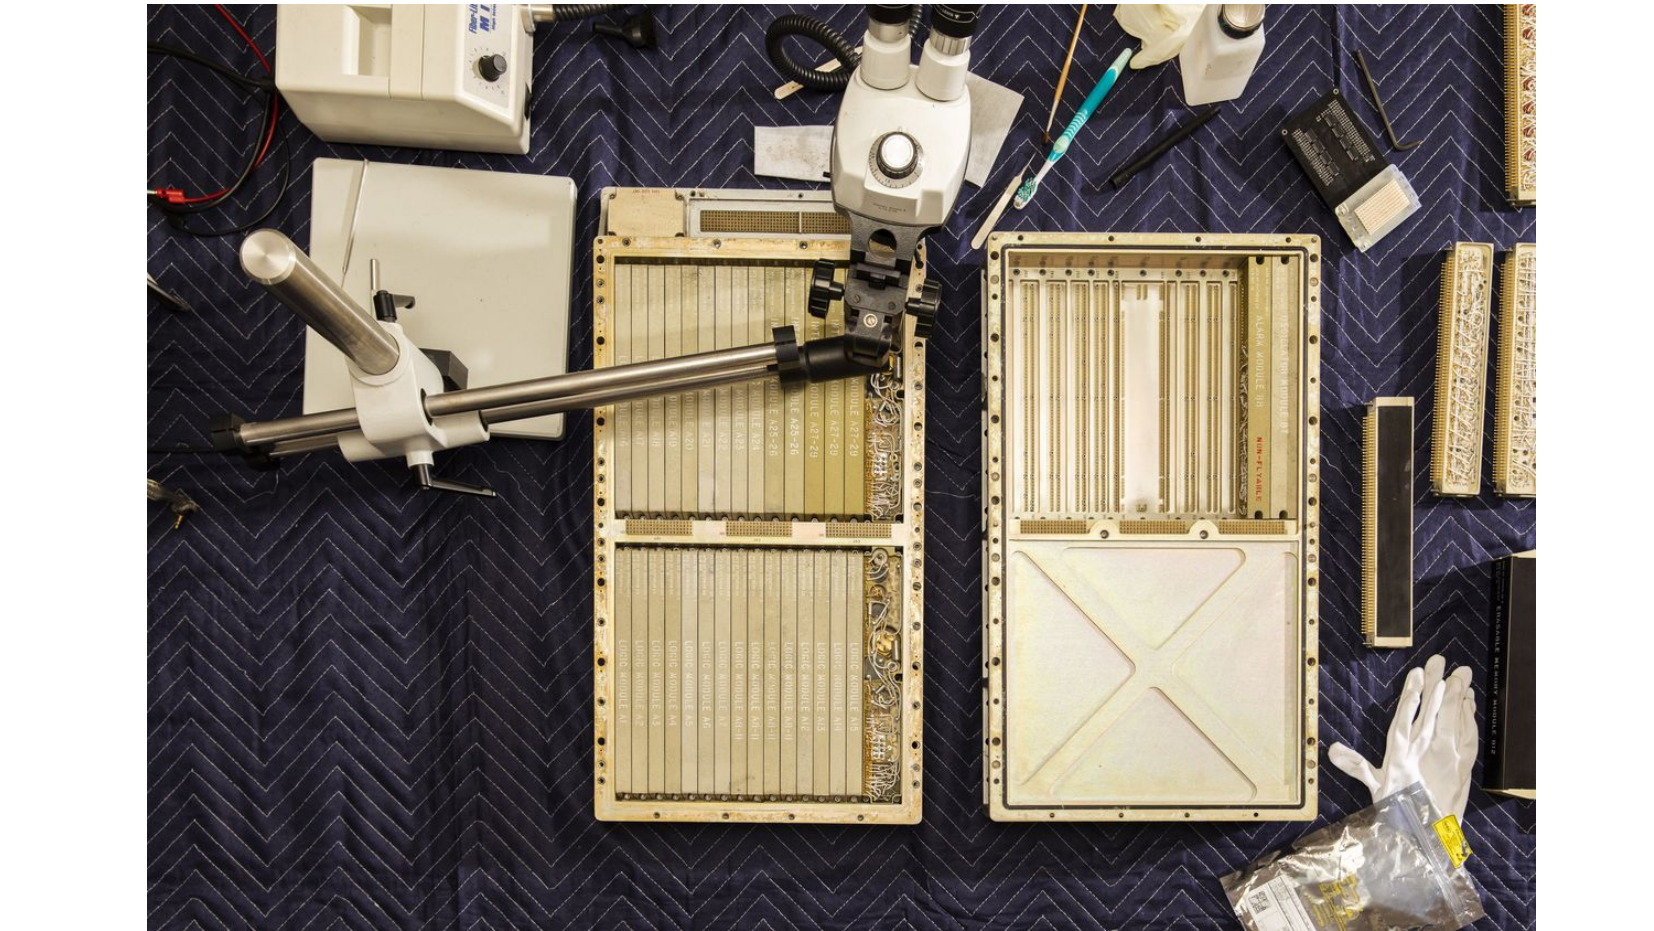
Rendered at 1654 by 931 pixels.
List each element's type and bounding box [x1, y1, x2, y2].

picture [147, 4, 1536, 931]
